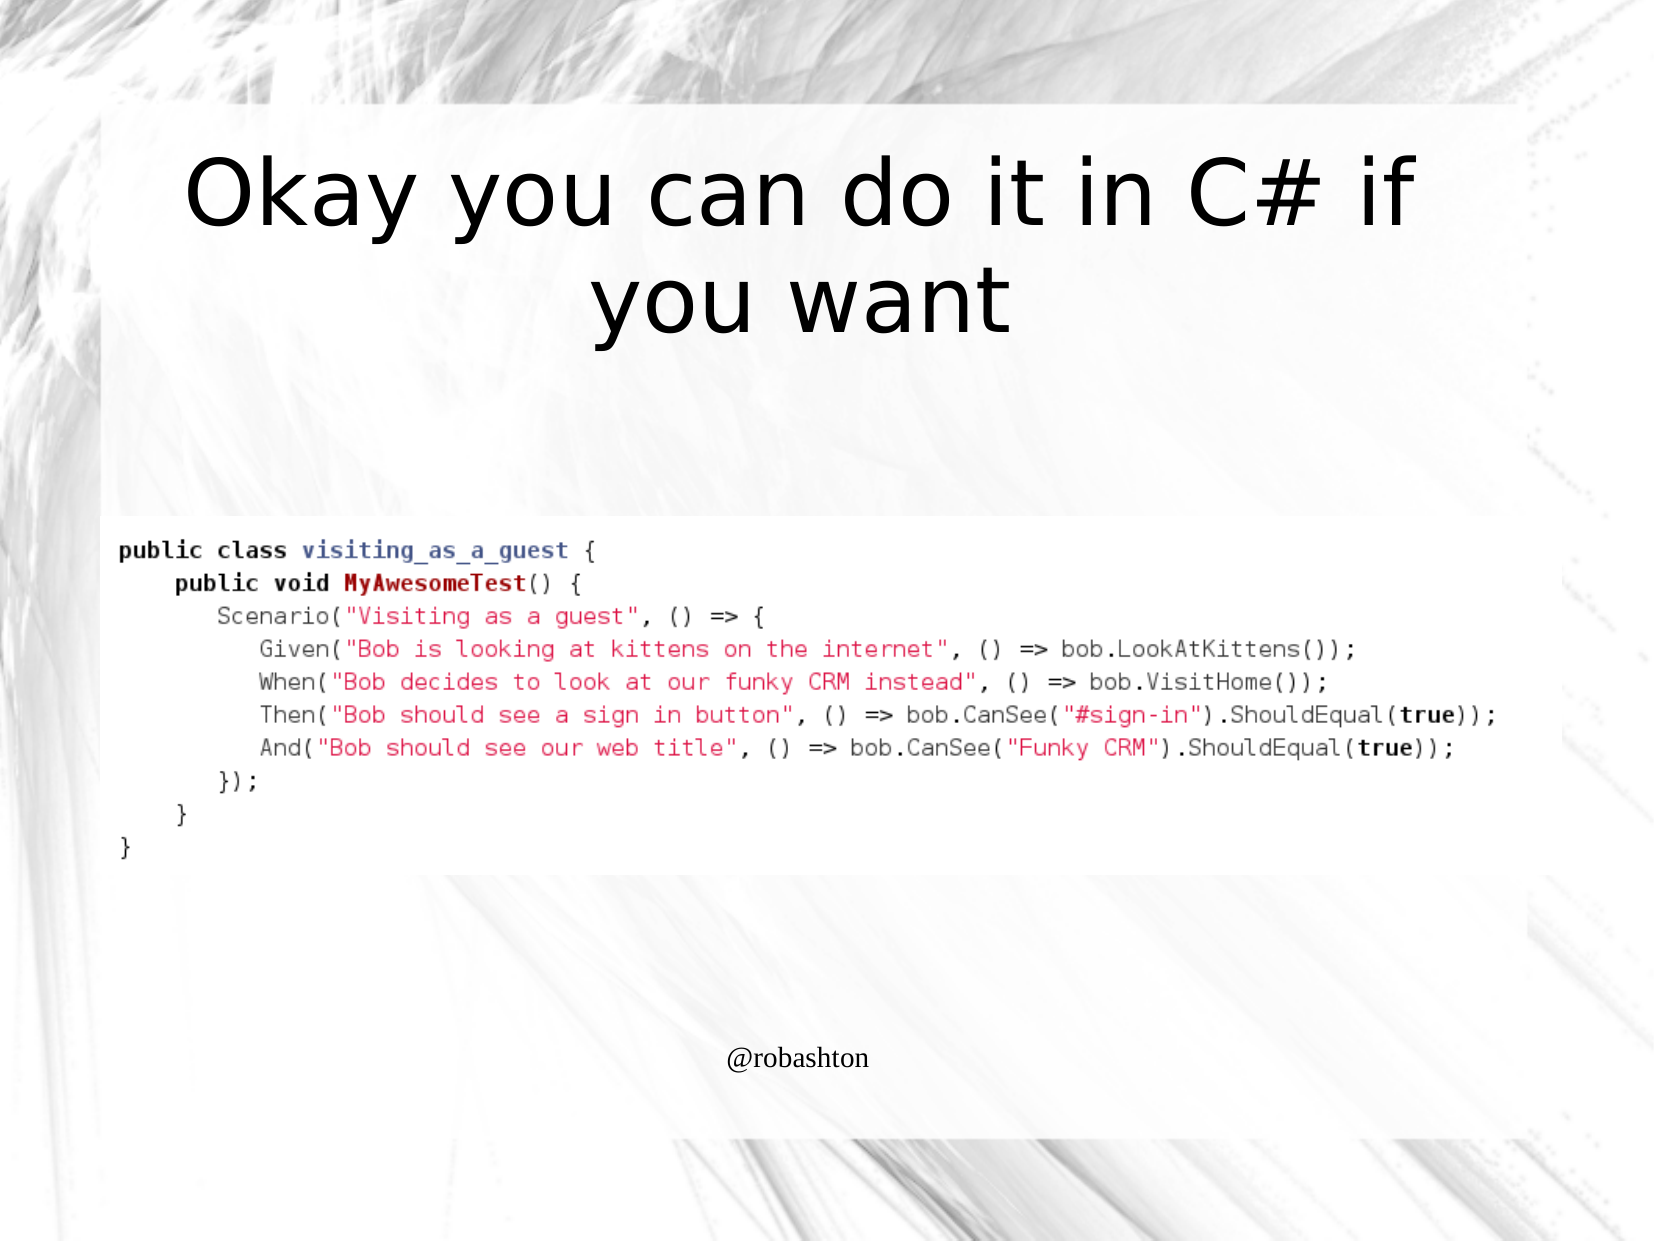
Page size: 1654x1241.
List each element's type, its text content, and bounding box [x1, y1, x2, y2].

picture [0, 0, 1654, 1241]
title Okay you can do it in C# if you want [106, 140, 1495, 355]
